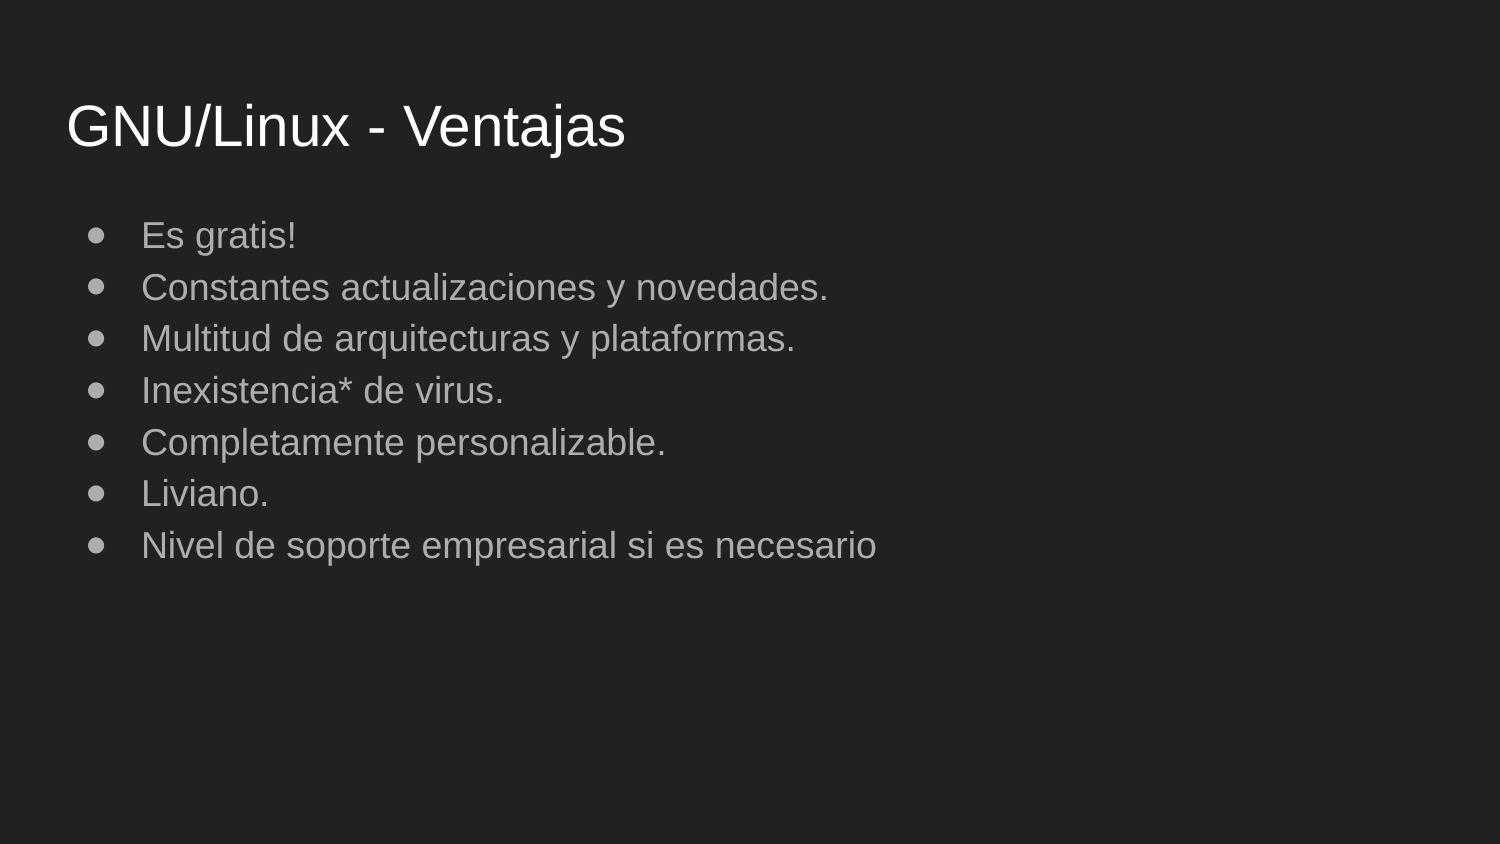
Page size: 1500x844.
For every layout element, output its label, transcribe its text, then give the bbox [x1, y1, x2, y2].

list Es gratis! Constantes actualizaciones y novedades. Multitud de arquitecturas y plataformas. Inexistencia* de virus. Completamente personalizable. Liviano. Nivel de soporte empresarial si es necesario [51, 189, 1449, 750]
title GNU/Linux - Ventajas [51, 72, 1449, 167]
